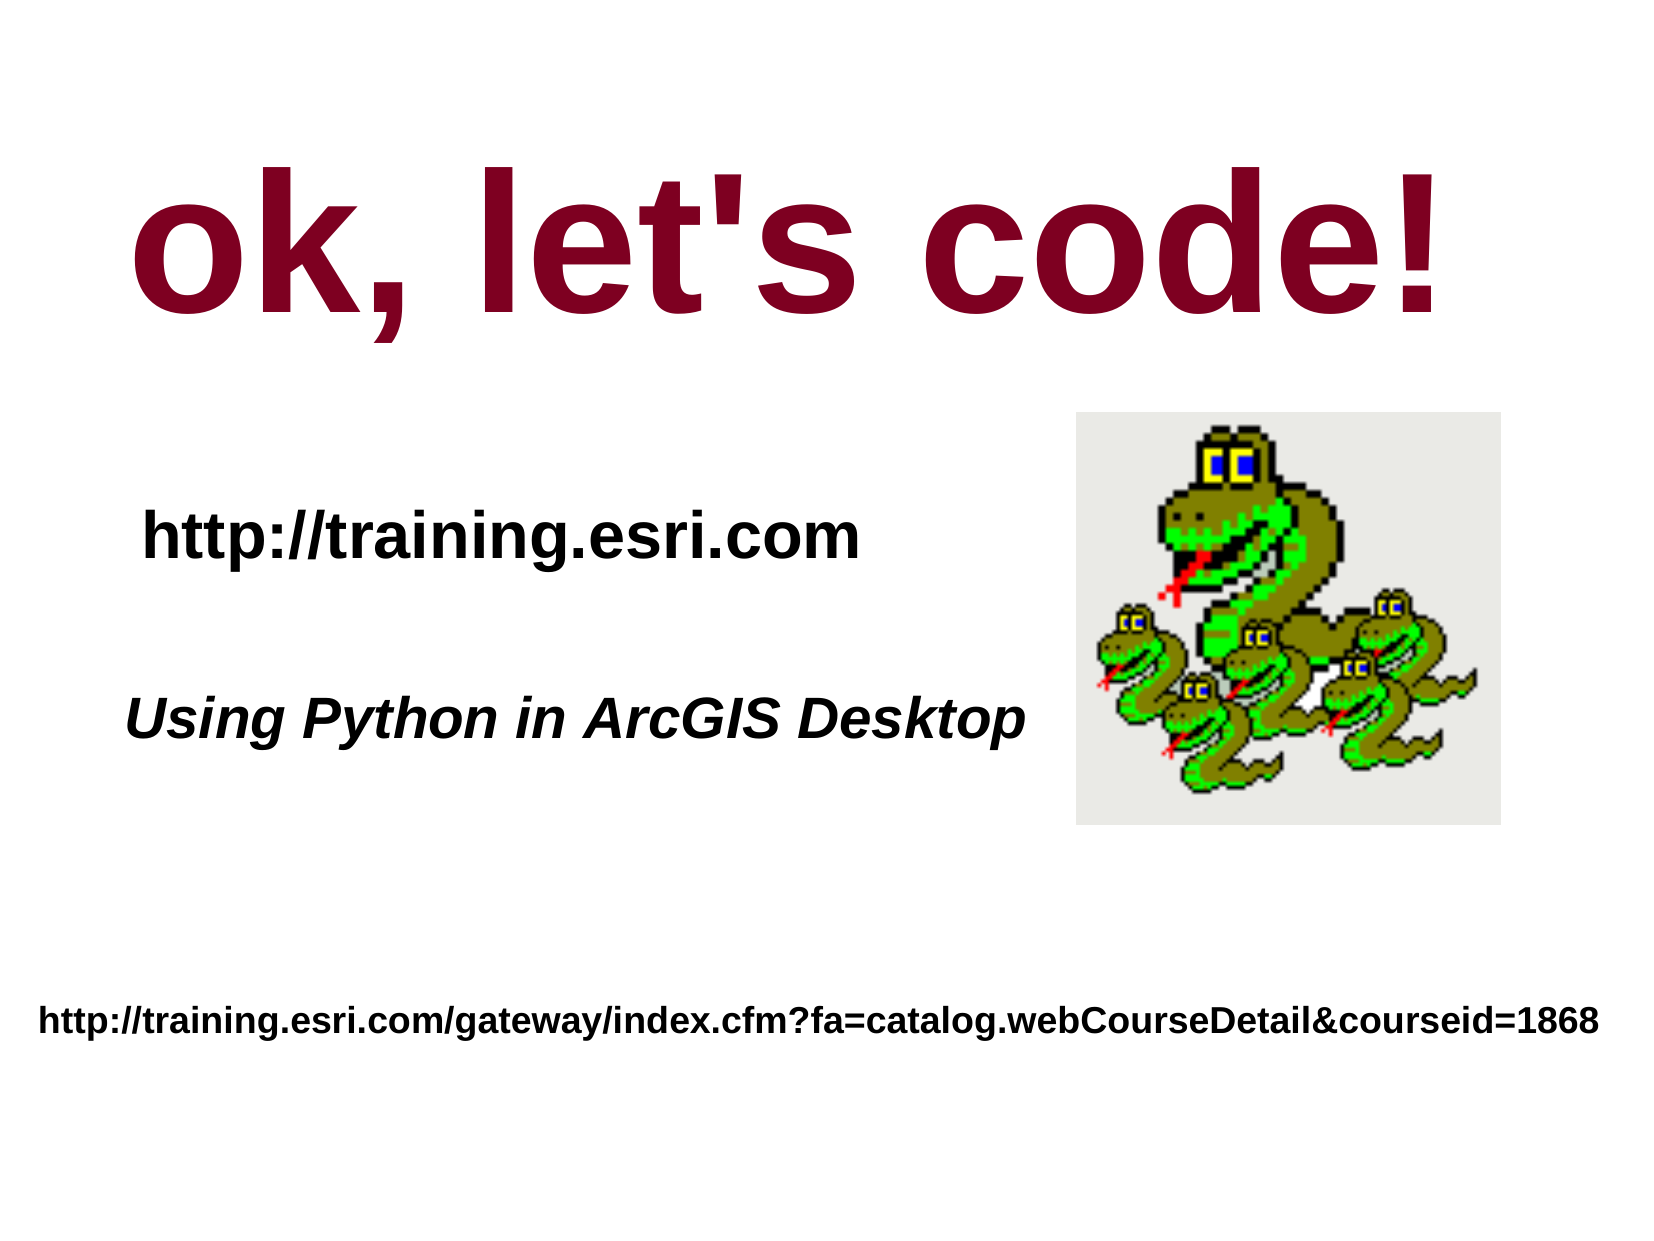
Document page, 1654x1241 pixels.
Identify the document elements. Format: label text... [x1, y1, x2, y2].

text_box ok, let's code! [112, 112, 1575, 338]
picture [1076, 412, 1501, 826]
text_box http://training.esri.com [126, 487, 879, 569]
text_box Using Python in ArcGIS Desktop [109, 675, 1042, 749]
text_box http://training.esri.com/gateway/index.cfm?fa=catalog.webCourseDetail&courseid=1868 [23, 989, 1636, 1043]
